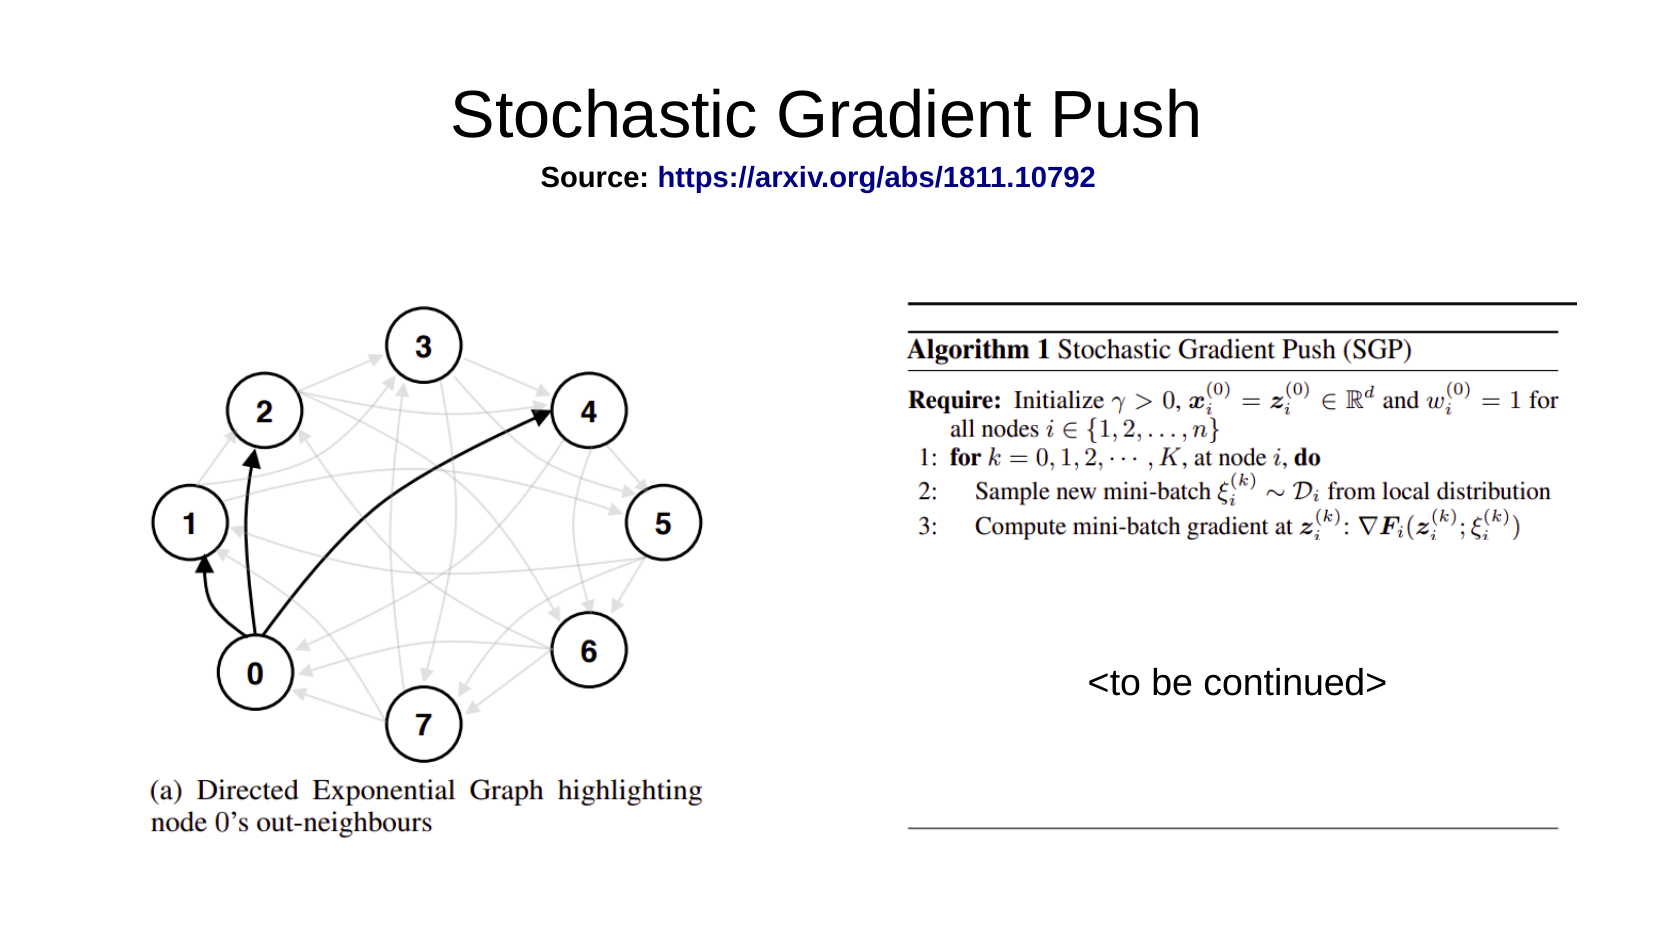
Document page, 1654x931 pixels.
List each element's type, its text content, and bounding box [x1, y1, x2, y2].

picture [139, 303, 716, 844]
text_box <to be continued> [915, 540, 1561, 826]
text_box Source: https://arxiv.org/abs/1811.10792 [296, 153, 1342, 201]
picture [900, 299, 1577, 834]
title Stochastic Gradient Push [82, 37, 1571, 193]
